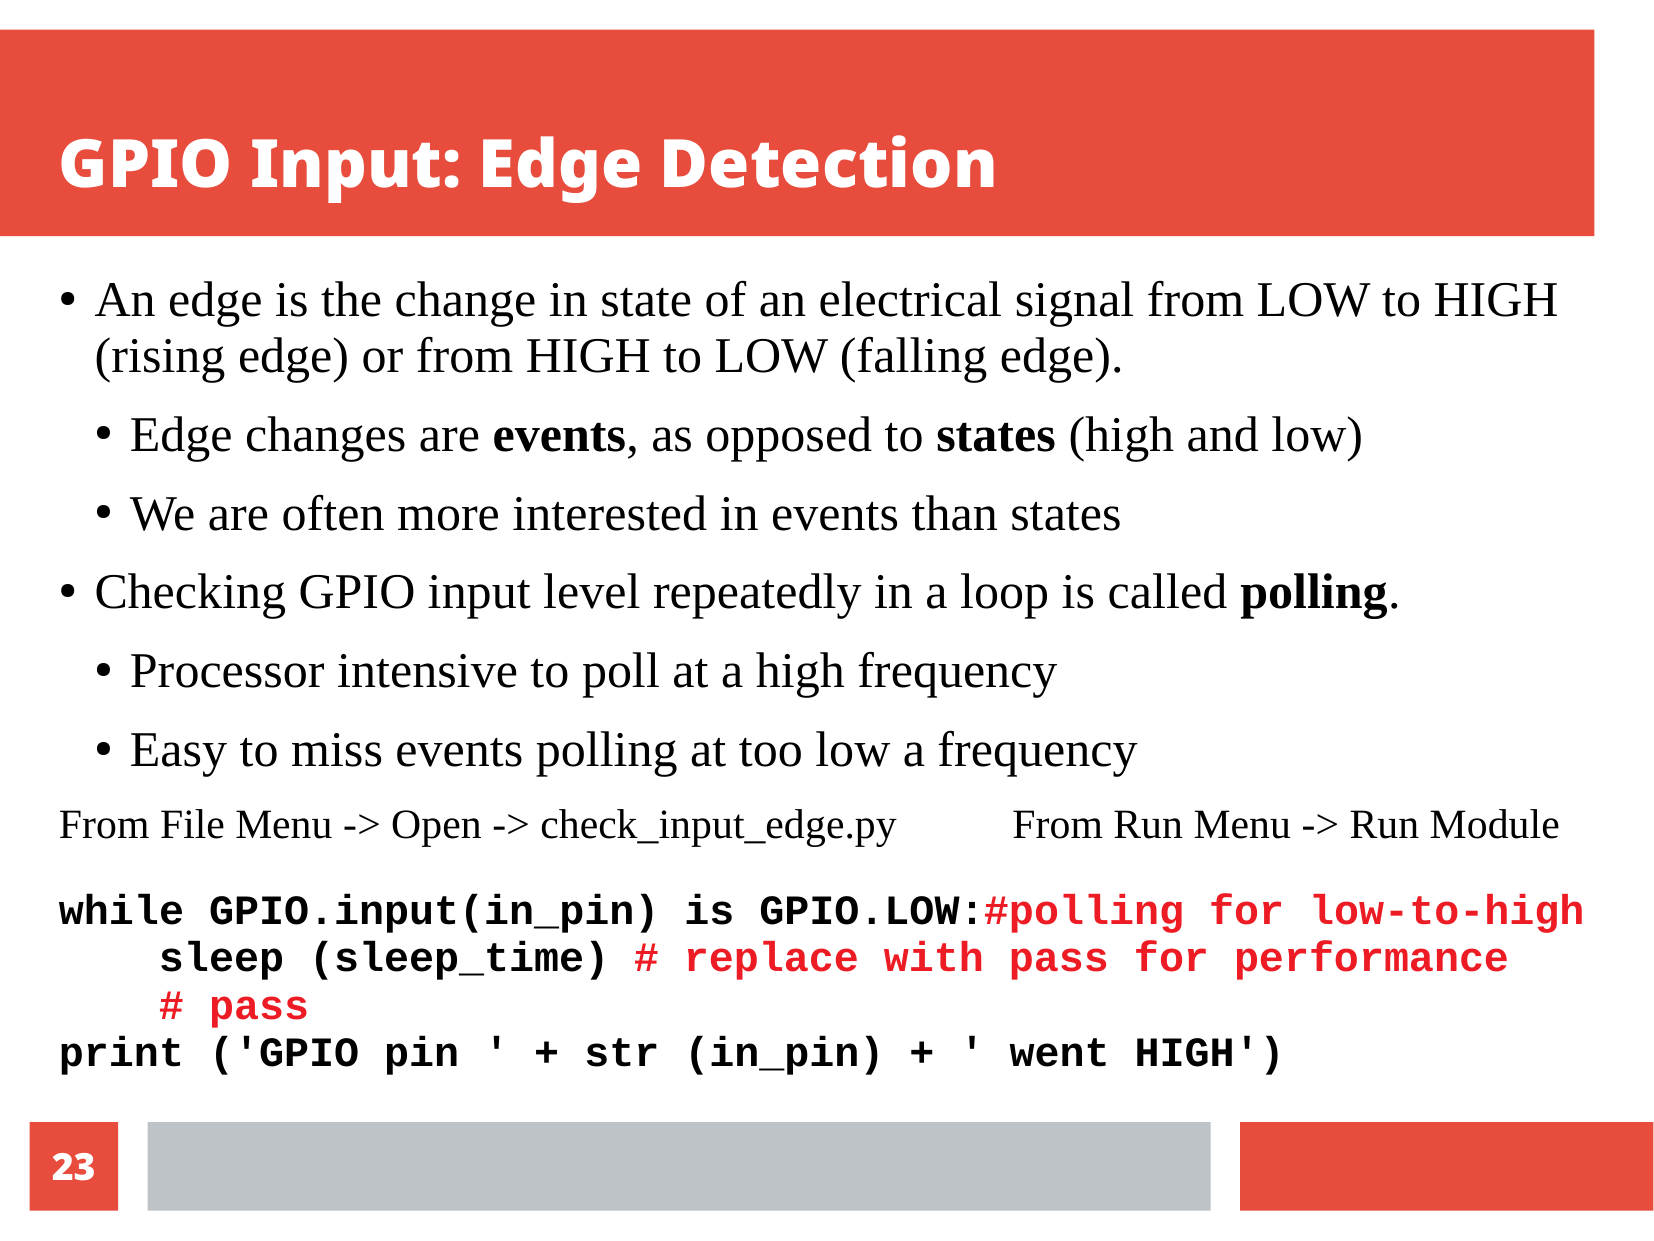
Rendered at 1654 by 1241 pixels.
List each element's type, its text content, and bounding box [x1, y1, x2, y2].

title GPIO Input: Edge Detection [59, 59, 1595, 207]
list An edge is the change in state of an electrical signal from LOW to HIGH (rising edge) or from HIGH to LOW (falling edge). Edge changes are events, as opposed to states (high and low) We are often more interested in events than states Checking GPIO input level repeatedly in a loop is called polling. Processor intensive to poll at a high frequency Easy to miss events polling at too low a frequency From File Menu -> Open -> check_input_edge.py From Run Menu -> Run Module while GPIO.input(in_pin) is GPIO.LOW:#polling for low-to-high sleep (sleep_time) # replace with pass for performance # pass print ('GPIO pin ' + str (in_pin) + ' went HIGH') [59, 272, 1606, 1108]
